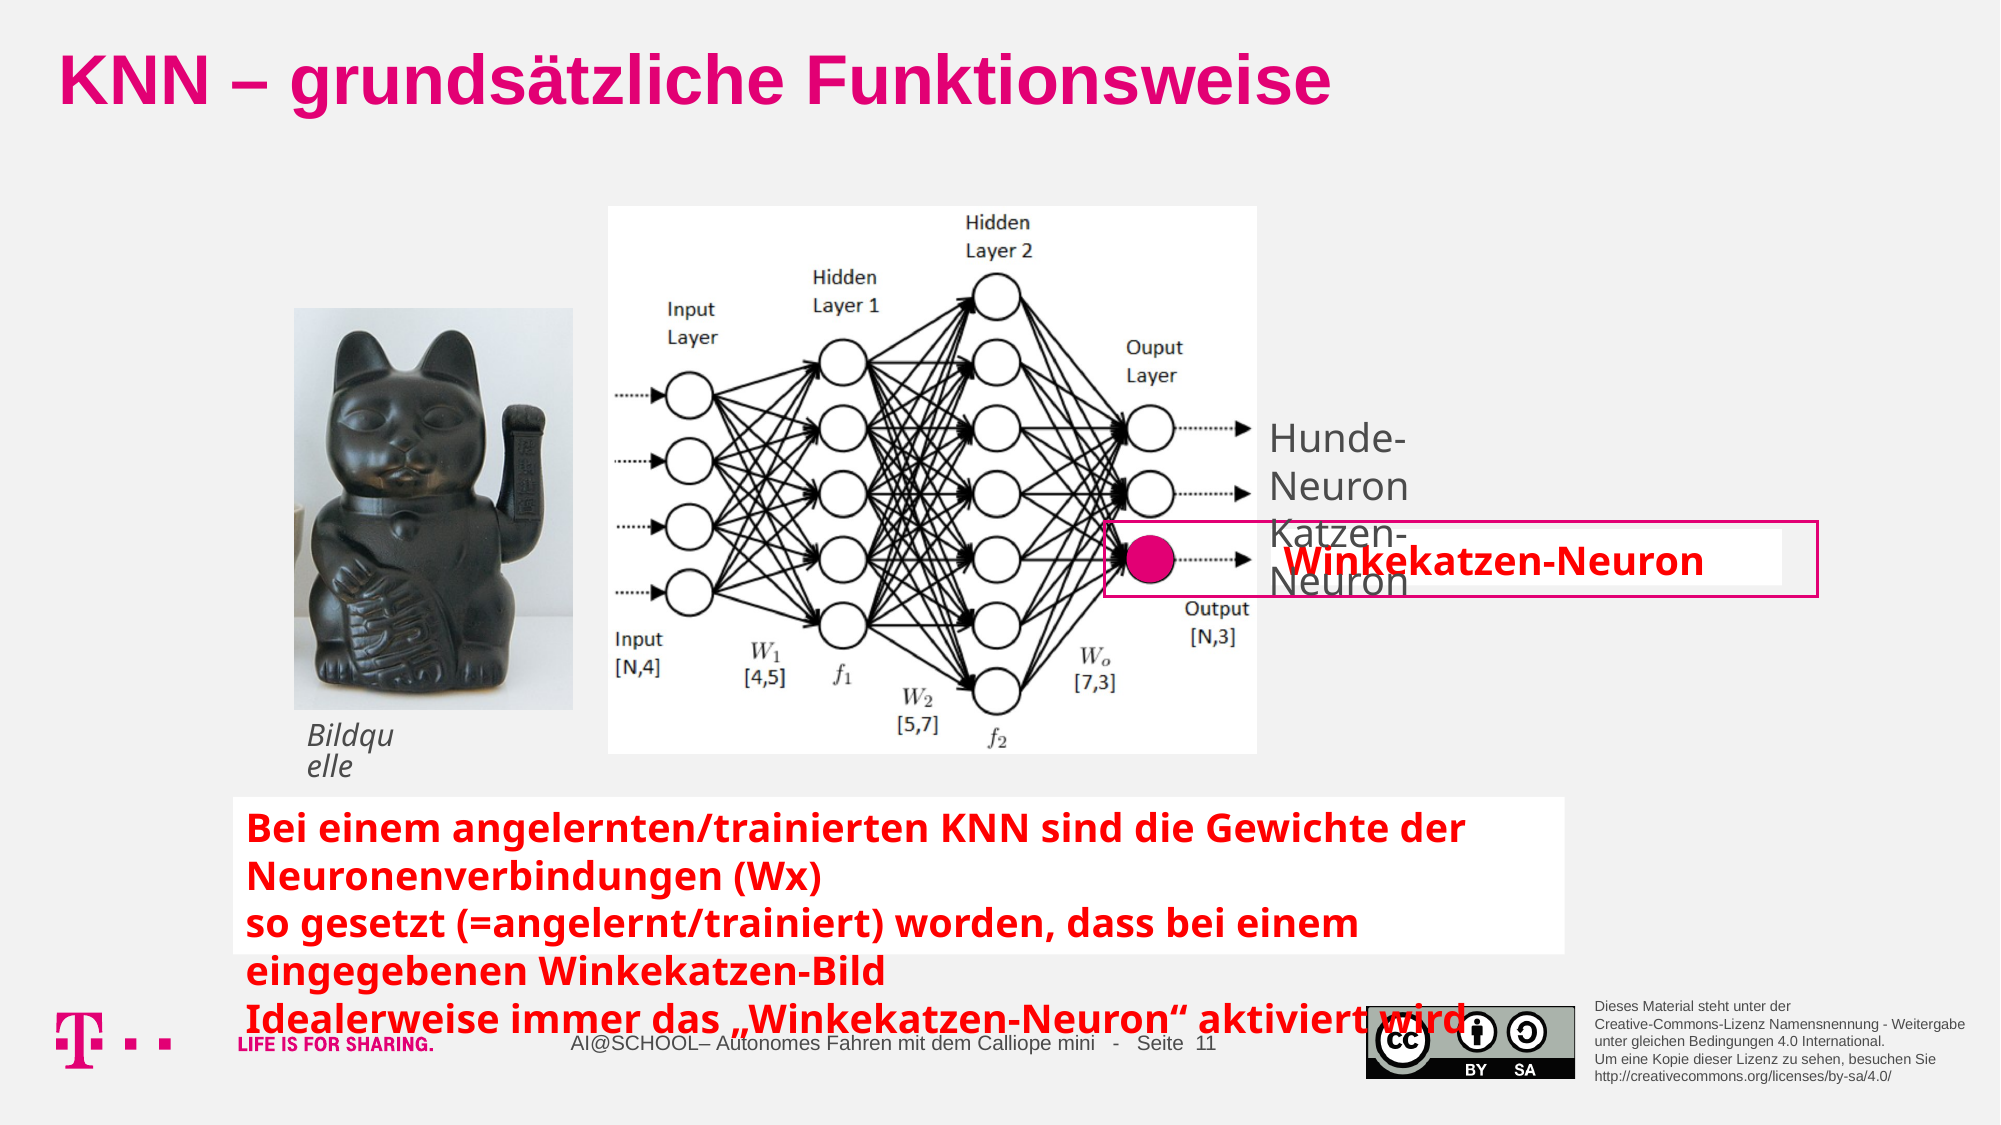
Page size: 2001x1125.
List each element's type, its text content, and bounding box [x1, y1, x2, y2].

text_box Bildquelle [294, 709, 422, 766]
picture [294, 308, 573, 710]
text_box [1128, 536, 1172, 581]
picture [608, 206, 1257, 754]
text_box Bei einem angelernten/trainierten KNN sind die Gewichte der Neuronenverbindungen (Wx) so gesetzt (=angelernt/trainiert) worden, dass bei einem eingegebenen Winkekatzen-Bild Idealerweise immer das „Winkekatzen-Neuron“ aktiviert wird [233, 796, 1565, 955]
text_box Winkekatzen-Neuron [1270, 529, 1782, 586]
picture [1106, 523, 1257, 595]
title KNN – grundsätzliche Funktionsweise [0, 43, 1888, 132]
text_box Hunde-Neuron Katzen-Neuron [1256, 406, 1519, 511]
